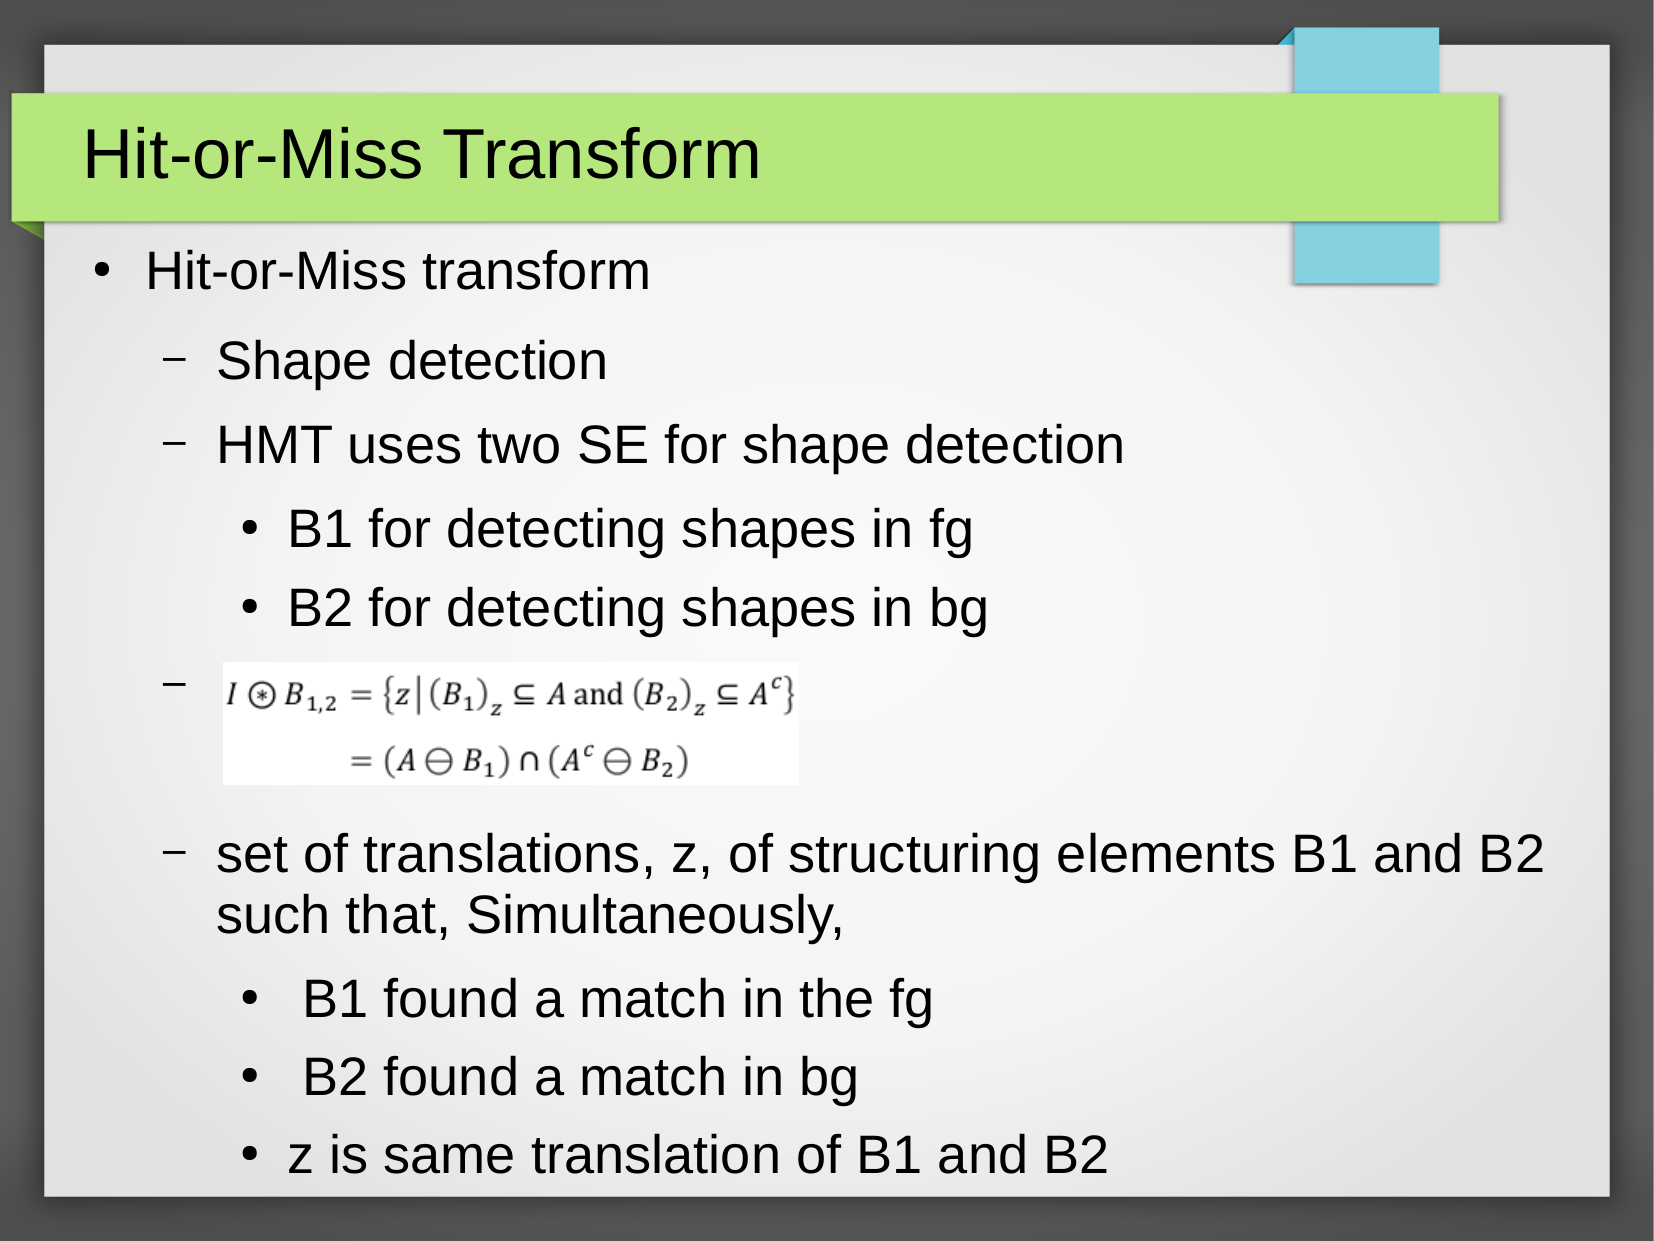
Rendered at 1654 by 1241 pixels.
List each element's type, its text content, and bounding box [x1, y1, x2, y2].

picture [0, 0, 1654, 1241]
list Hit-or-Miss transform Shape detection HMT uses two SE for shape detection B1 for detecting shapes in fg B2 for detecting shapes in bg set of translations, z, of structuring elements B1 and B2 such that, Simultaneously, B1 found a match in the fg B2 found a match in bg z is same translation of B1 and B2 [74, 240, 1563, 1189]
title Hit-or-Miss Transform [82, 94, 1264, 213]
